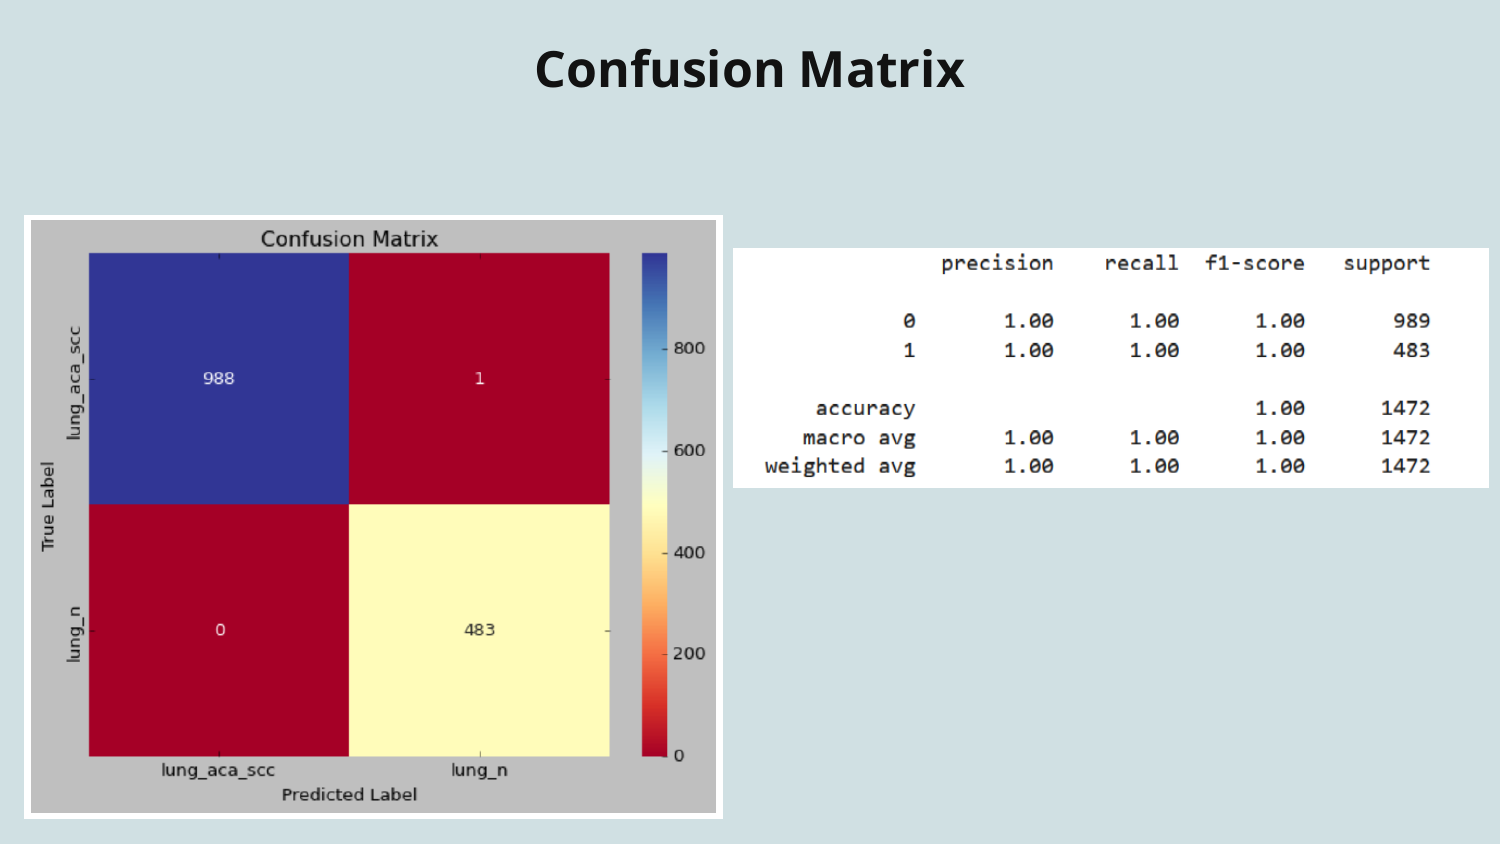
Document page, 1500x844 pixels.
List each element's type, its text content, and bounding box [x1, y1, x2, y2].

picture [733, 248, 1489, 488]
list Confusion Matrix [0, 32, 1500, 103]
picture [24, 215, 723, 819]
